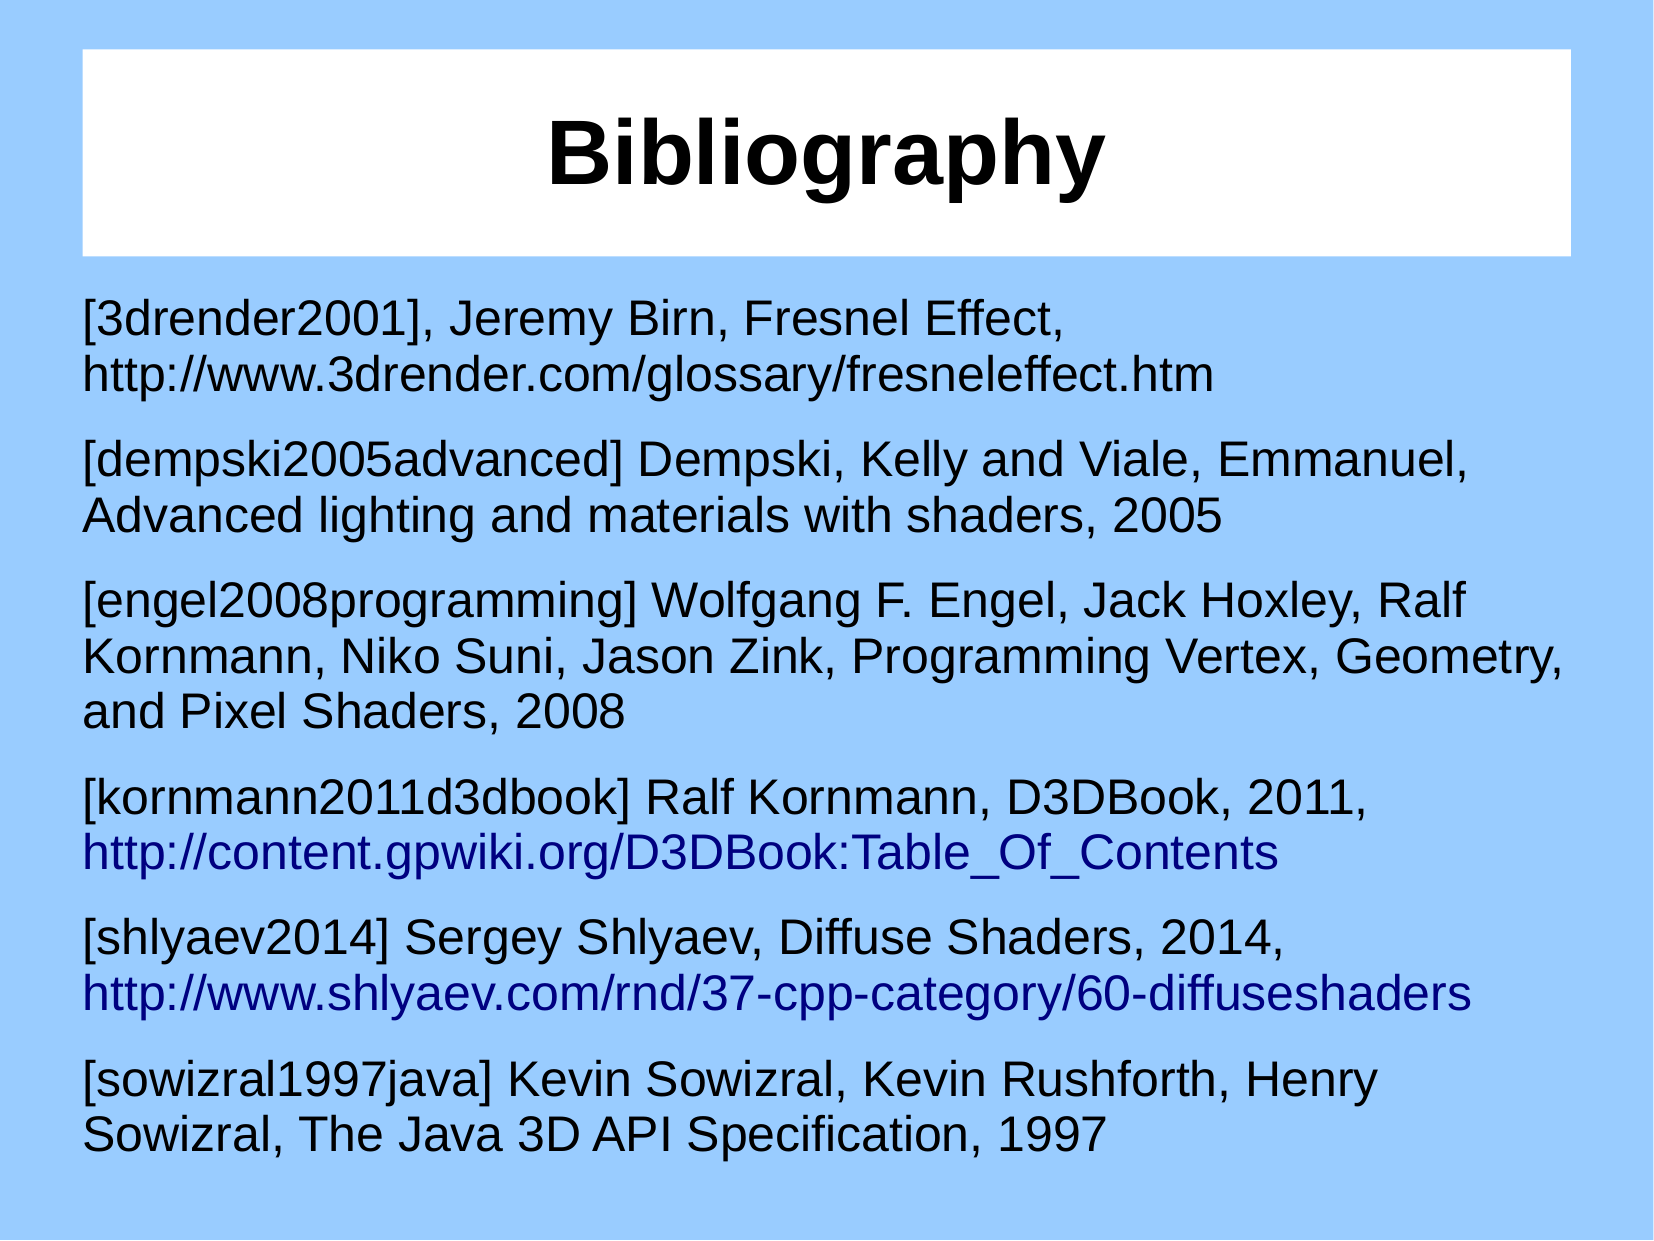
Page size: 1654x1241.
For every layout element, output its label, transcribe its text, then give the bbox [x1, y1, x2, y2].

title Bibliography [82, 49, 1571, 257]
list [3drender2001], Jeremy Birn, Fresnel Effect, http://www.3drender.com/glossary/fresneleffect.htm [dempski2005advanced] Dempski, Kelly and Viale, Emmanuel, Advanced lighting and materials with shaders, 2005 [engel2008programming] Wolfgang F. Engel, Jack Hoxley, Ralf Kornmann, Niko Suni, Jason Zink, Programming Vertex, Geometry, and Pixel Shaders, 2008 [kornmann2011d3dbook] Ralf Kornmann, D3DBook, 2011, http://content.gpwiki.org/D3DBook:Table_Of_Contents [shlyaev2014] Sergey Shlyaev, Diffuse Shaders, 2014, http://www.shlyaev.com/rnd/37-cpp-category/60-diffuseshaders [sowizral1997java] Kevin Sowizral, Kevin Rushforth, Henry Sowizral, The Java 3D API Specification, 1997 [82, 290, 1571, 1170]
